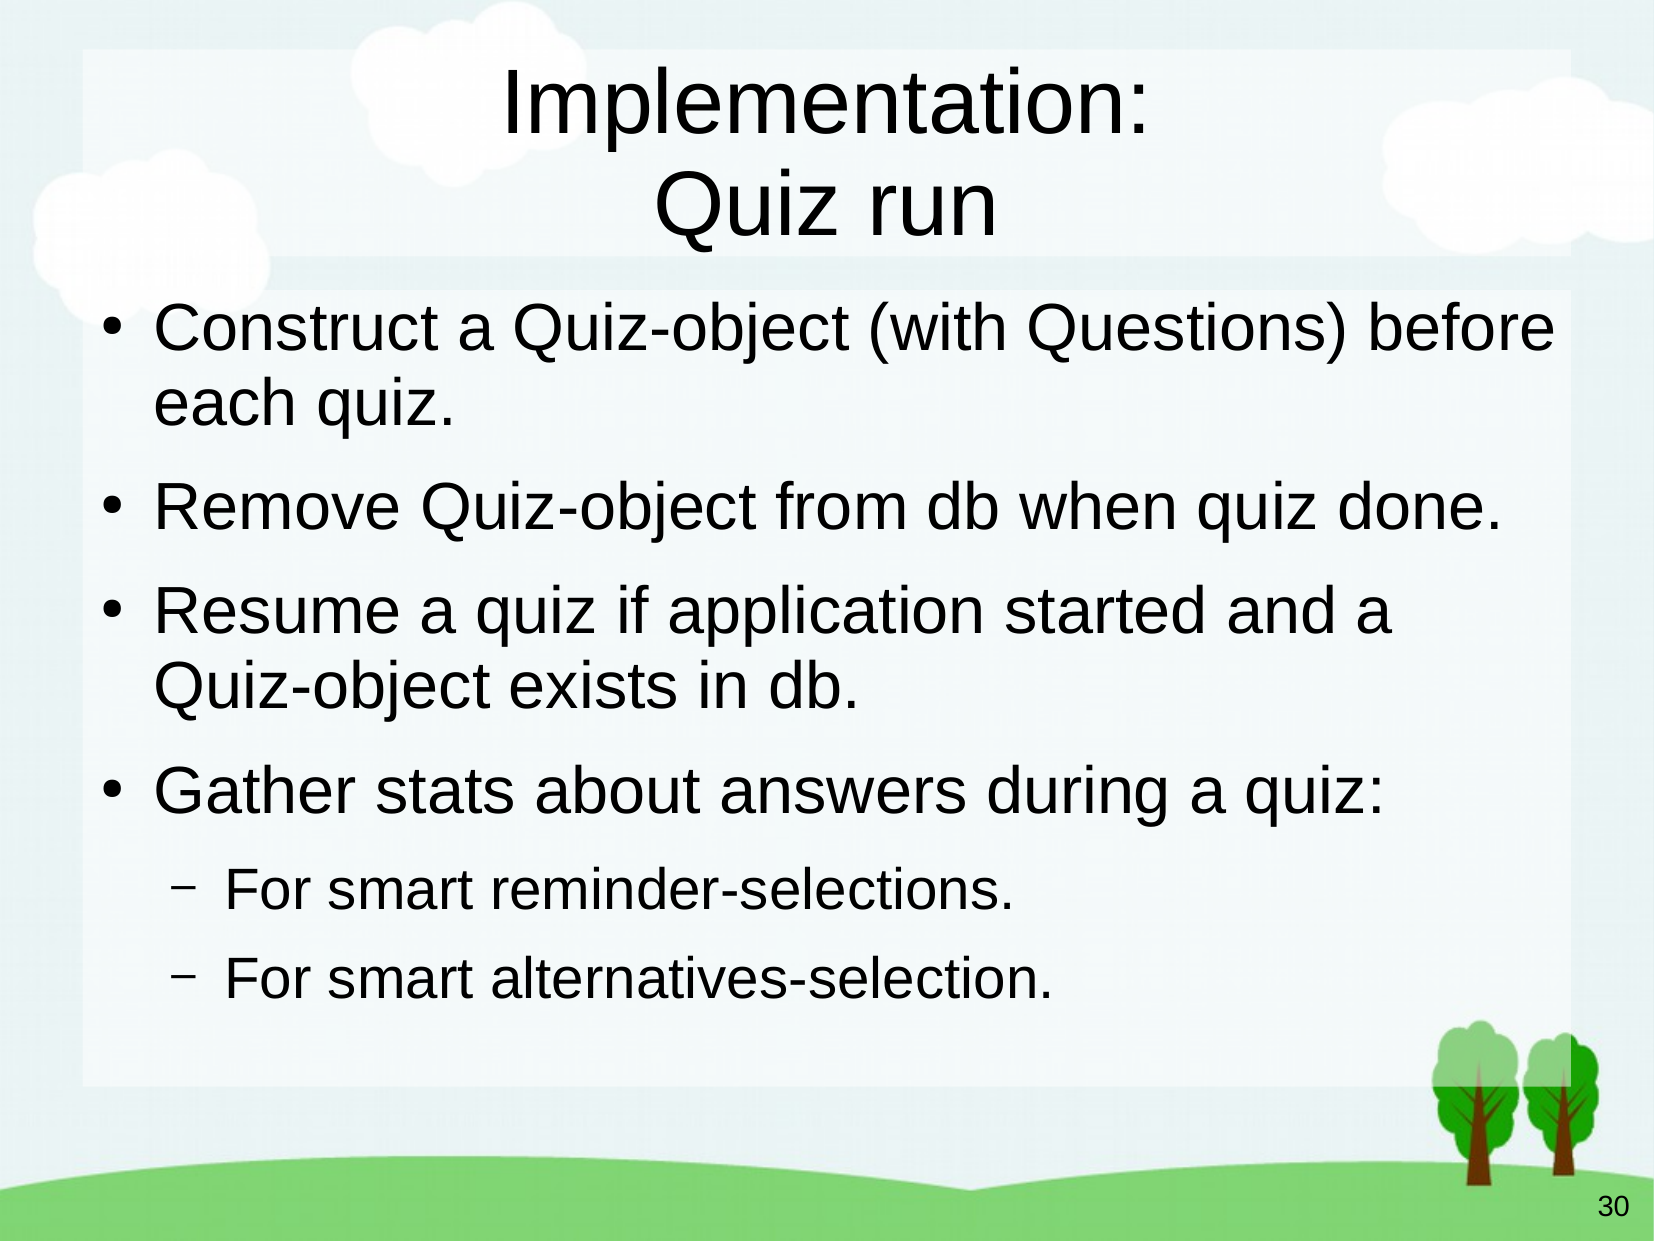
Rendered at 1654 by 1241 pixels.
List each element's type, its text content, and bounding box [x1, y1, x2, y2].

title Implementation: Quiz run [82, 49, 1571, 257]
list Construct a Quiz-object (with Questions) before each quiz. Remove Quiz-object from db when quiz done. Resume a quiz if application started and a Quiz-object exists in db. Gather stats about answers during a quiz: For smart reminder-selections. For smart alternatives-selection. [82, 290, 1571, 1087]
picture [0, 0, 1654, 1241]
